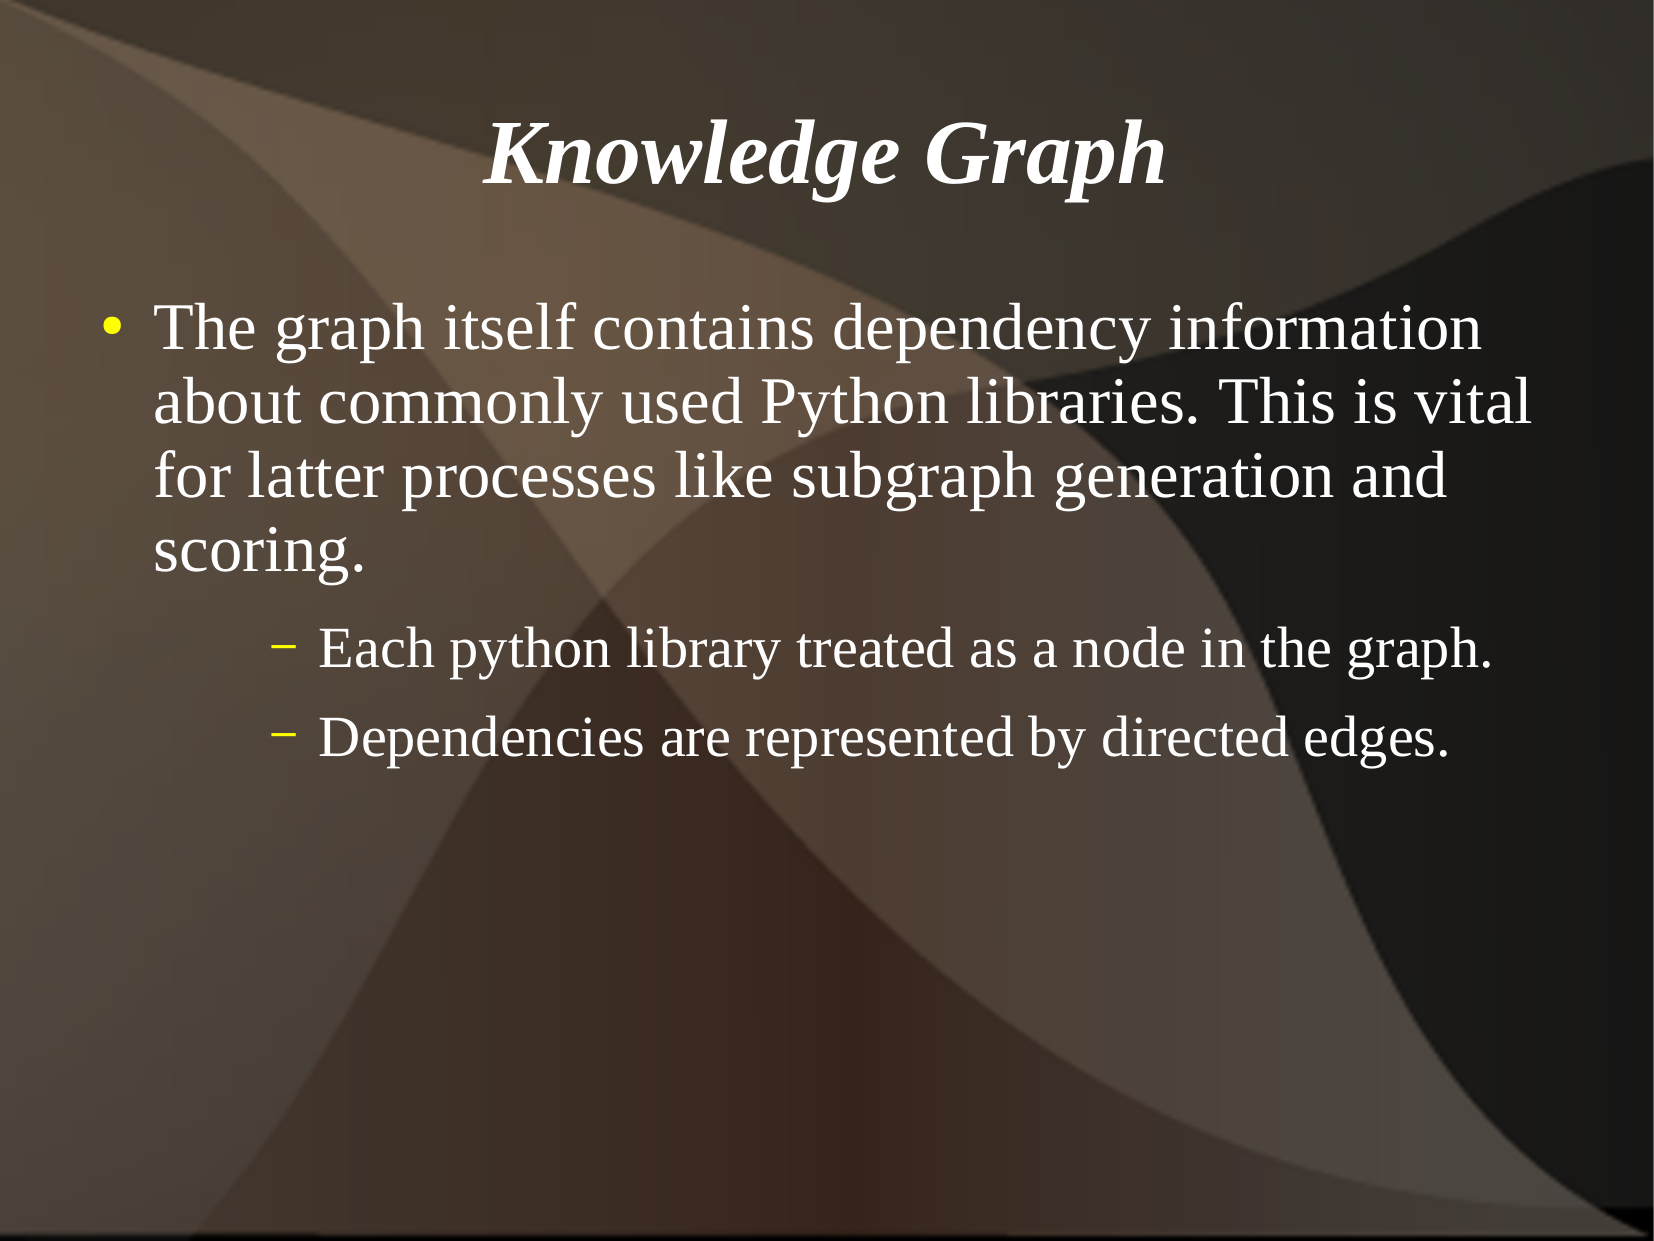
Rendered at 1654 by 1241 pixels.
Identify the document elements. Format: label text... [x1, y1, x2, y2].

title Knowledge Graph [82, 56, 1571, 250]
picture [0, 0, 1654, 1241]
list The graph itself contains dependency information about commonly used Python libraries. This is vital for latter processes like subgraph generation and scoring. Each python library treated as a node in the graph. Dependencies are represented by directed edges. [82, 290, 1571, 1094]
